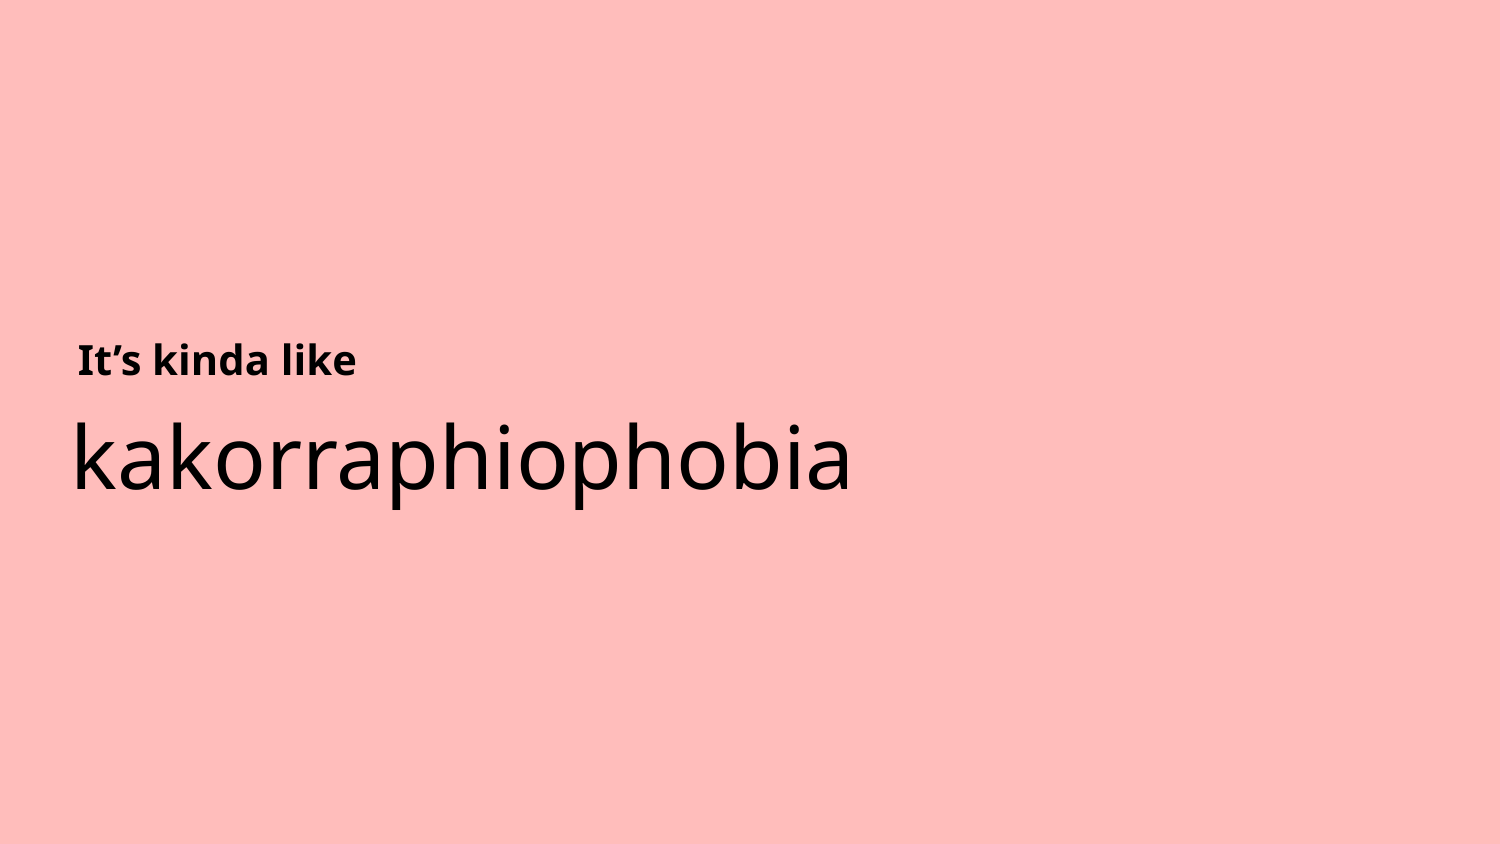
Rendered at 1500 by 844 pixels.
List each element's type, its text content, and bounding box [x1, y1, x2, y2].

text_box It’s kinda like [62, 308, 1388, 399]
title kakorraphiophobia [70, 401, 1416, 514]
